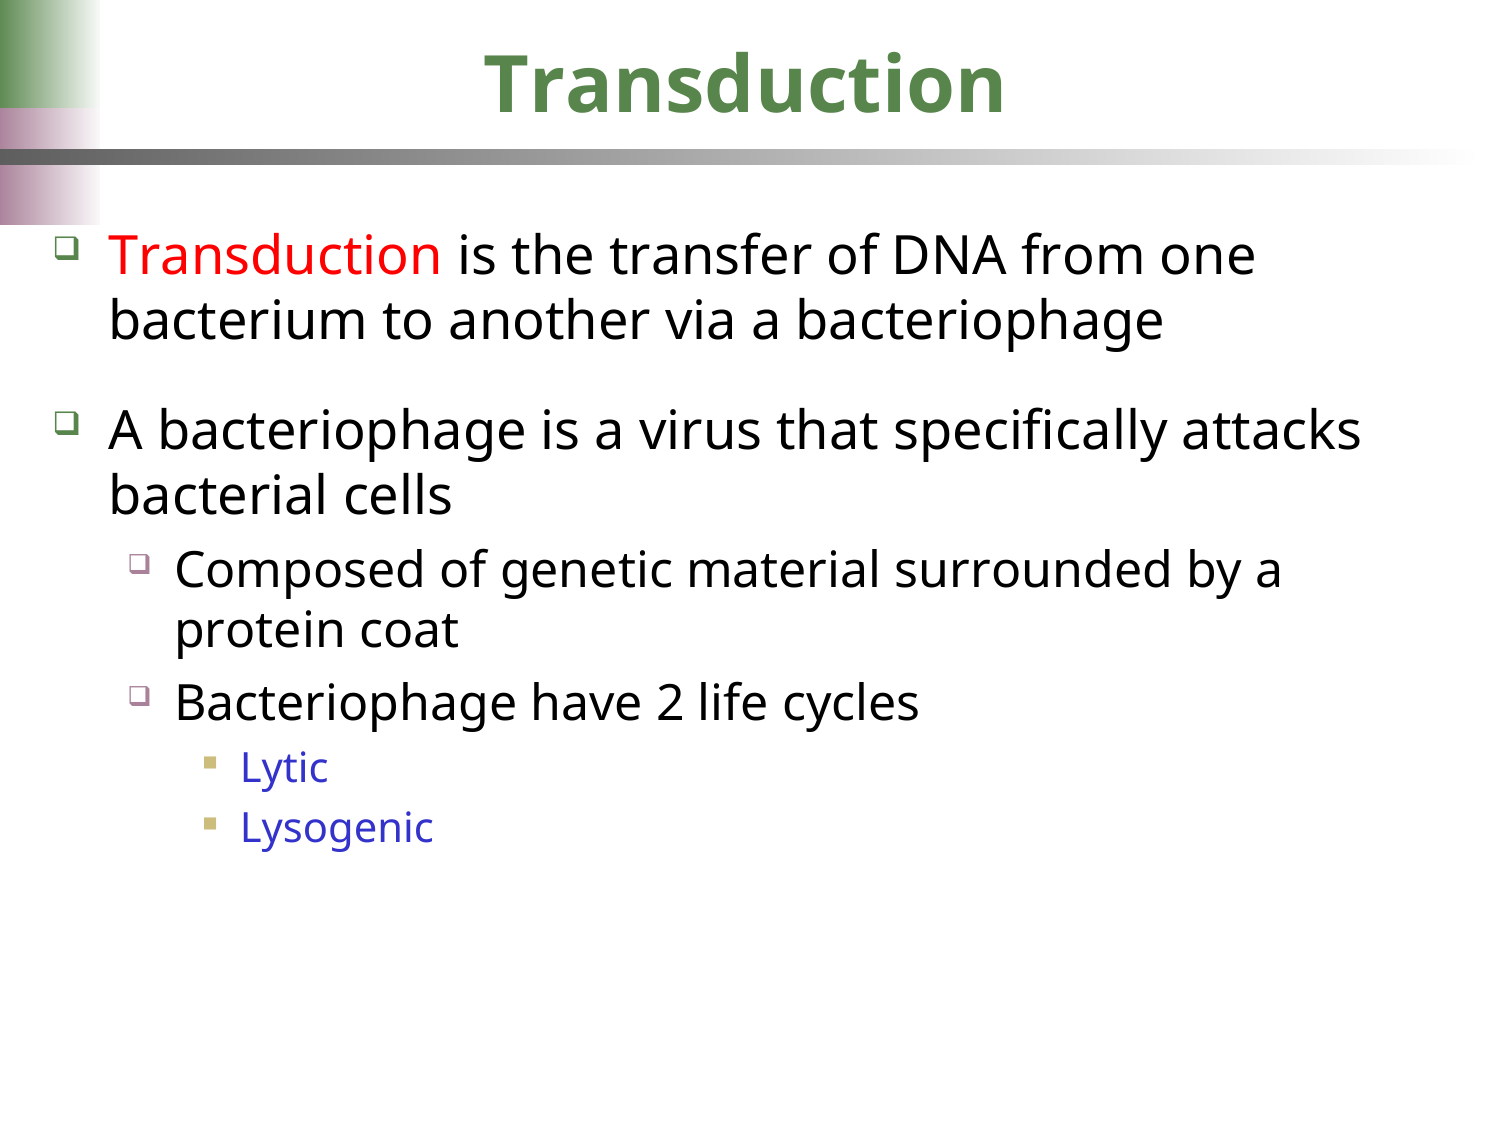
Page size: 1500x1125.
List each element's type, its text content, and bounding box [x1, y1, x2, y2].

text_box A bacteriophage is a virus that specifically attacks bacterial cells Composed of genetic material surrounded by a protein coat Bacteriophage have 2 life cycles Lytic Lysogenic [37, 387, 1450, 1025]
text_box Transduction is the transfer of DNA from one bacterium to another via a bacteriophage [37, 212, 1500, 376]
title Transduction [133, 24, 1359, 138]
